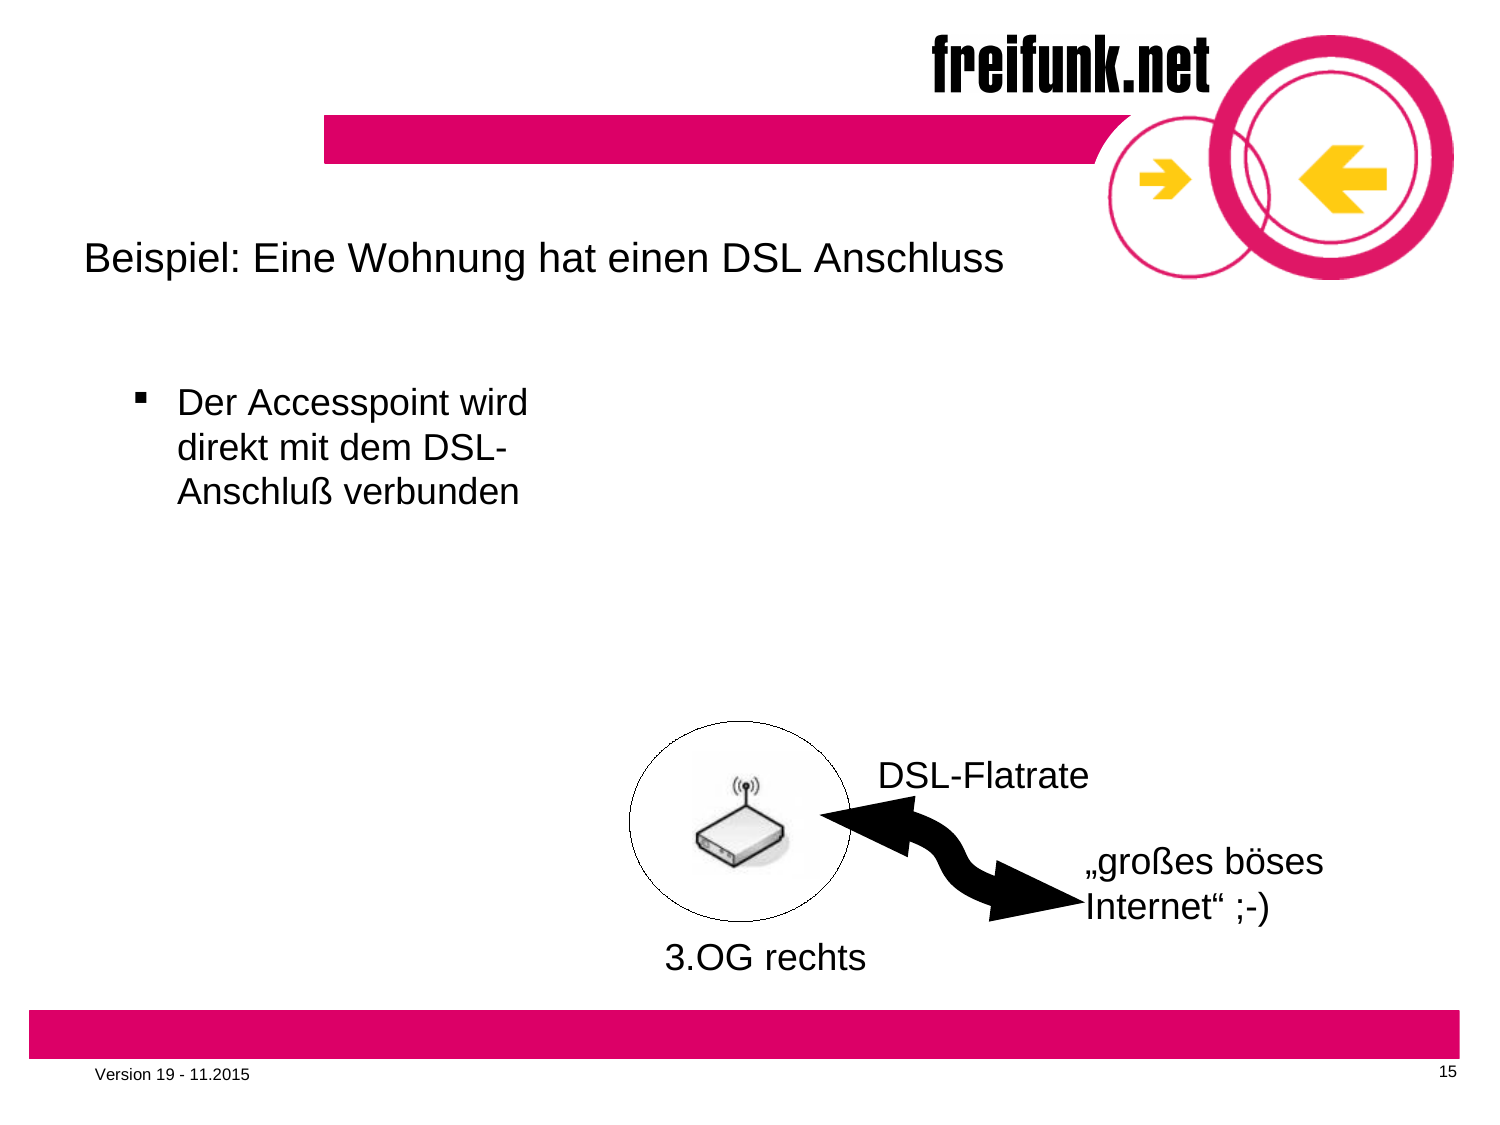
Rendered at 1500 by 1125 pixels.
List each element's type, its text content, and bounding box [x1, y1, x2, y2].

text_box Beispiel: Eine Wohnung hat einen DSL Anschluss [83, 231, 1224, 303]
text_box DSL-Flatrate [877, 751, 1091, 799]
text_box 3.OG rechts [664, 933, 897, 997]
text_box „großes böses Internet“ ;-) [1085, 837, 1360, 968]
text_box Der Accesspoint wird direkt mit dem DSL-Anschluß verbunden [102, 299, 548, 880]
picture [692, 751, 820, 879]
picture [932, 34, 1454, 280]
